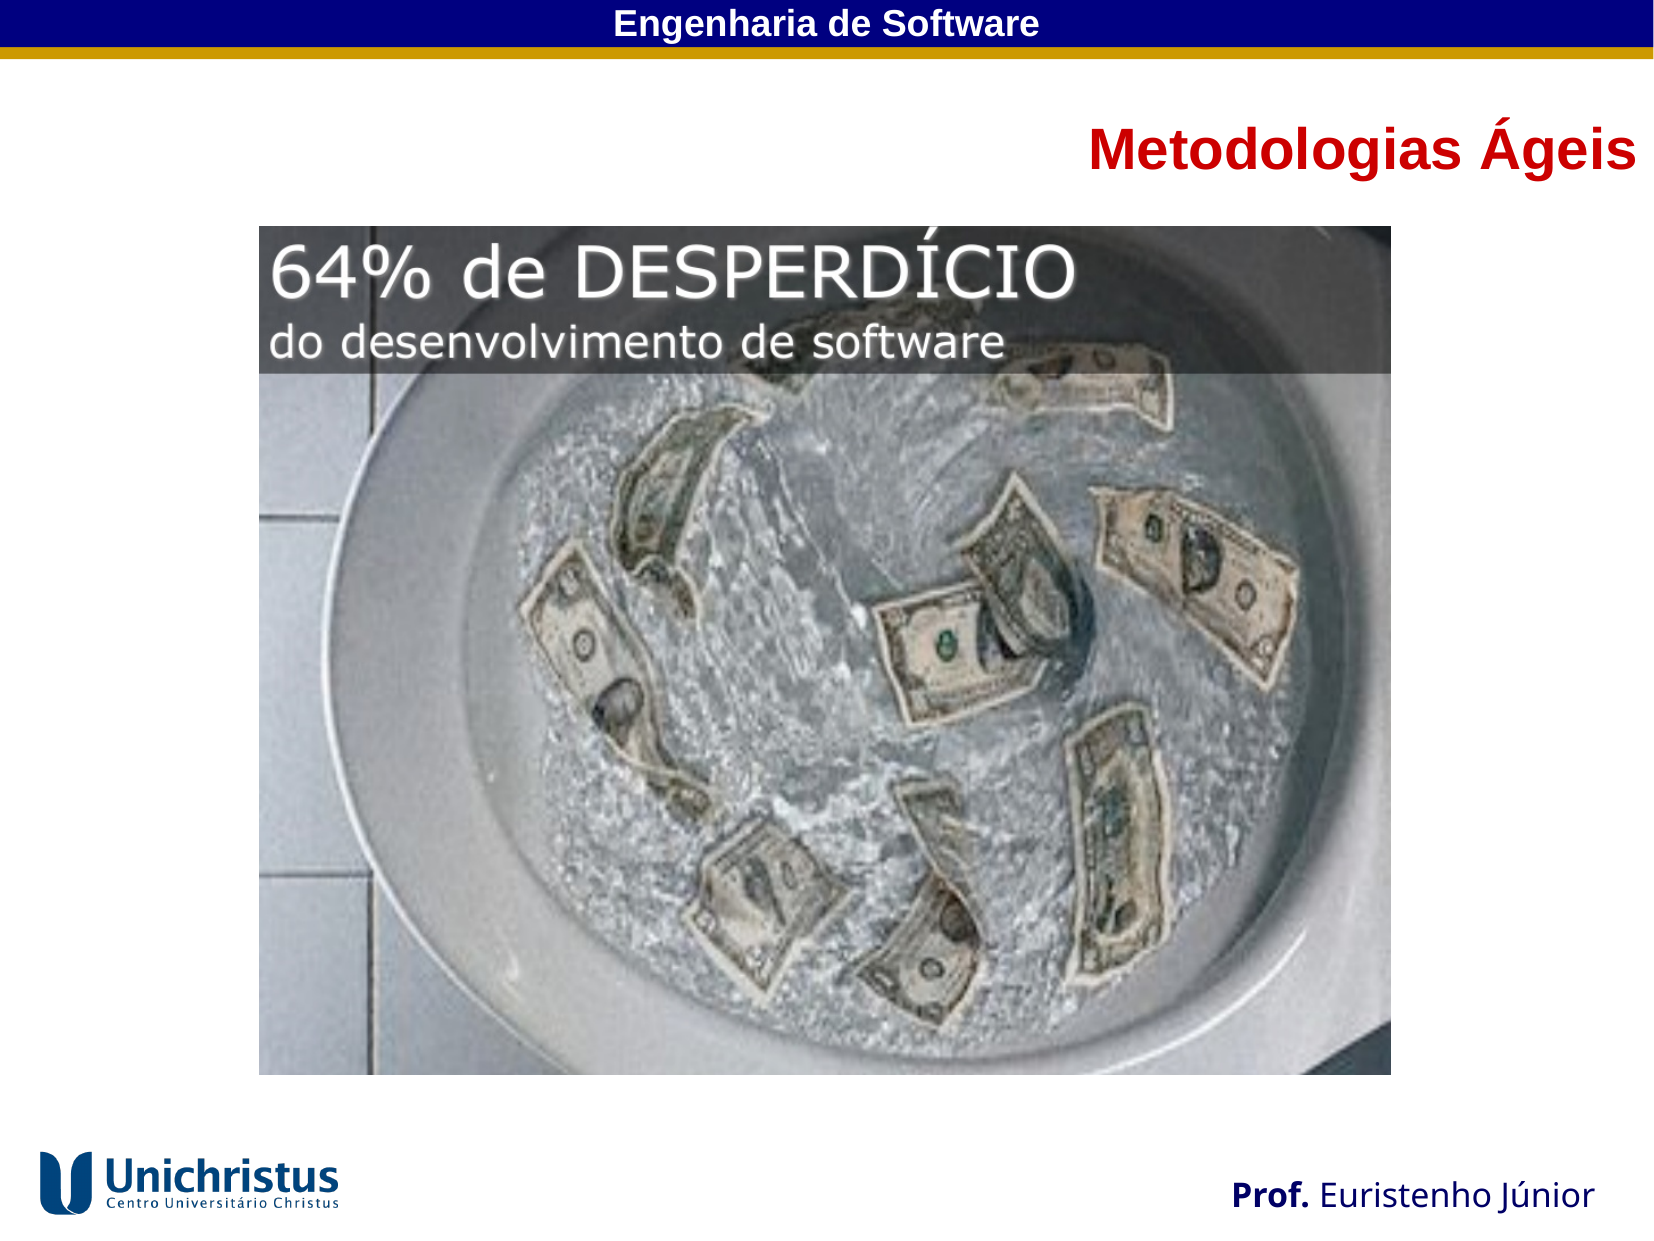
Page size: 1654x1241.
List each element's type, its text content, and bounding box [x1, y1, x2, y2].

text_box Prof. Euristenho Júnior [1216, 1163, 1654, 1224]
picture [35, 1148, 343, 1217]
text_box Metodologias Ágeis [1073, 109, 1654, 189]
text_box Engenharia de Software [0, 0, 1654, 48]
picture [259, 226, 1391, 1075]
text_box [0, 48, 1654, 60]
